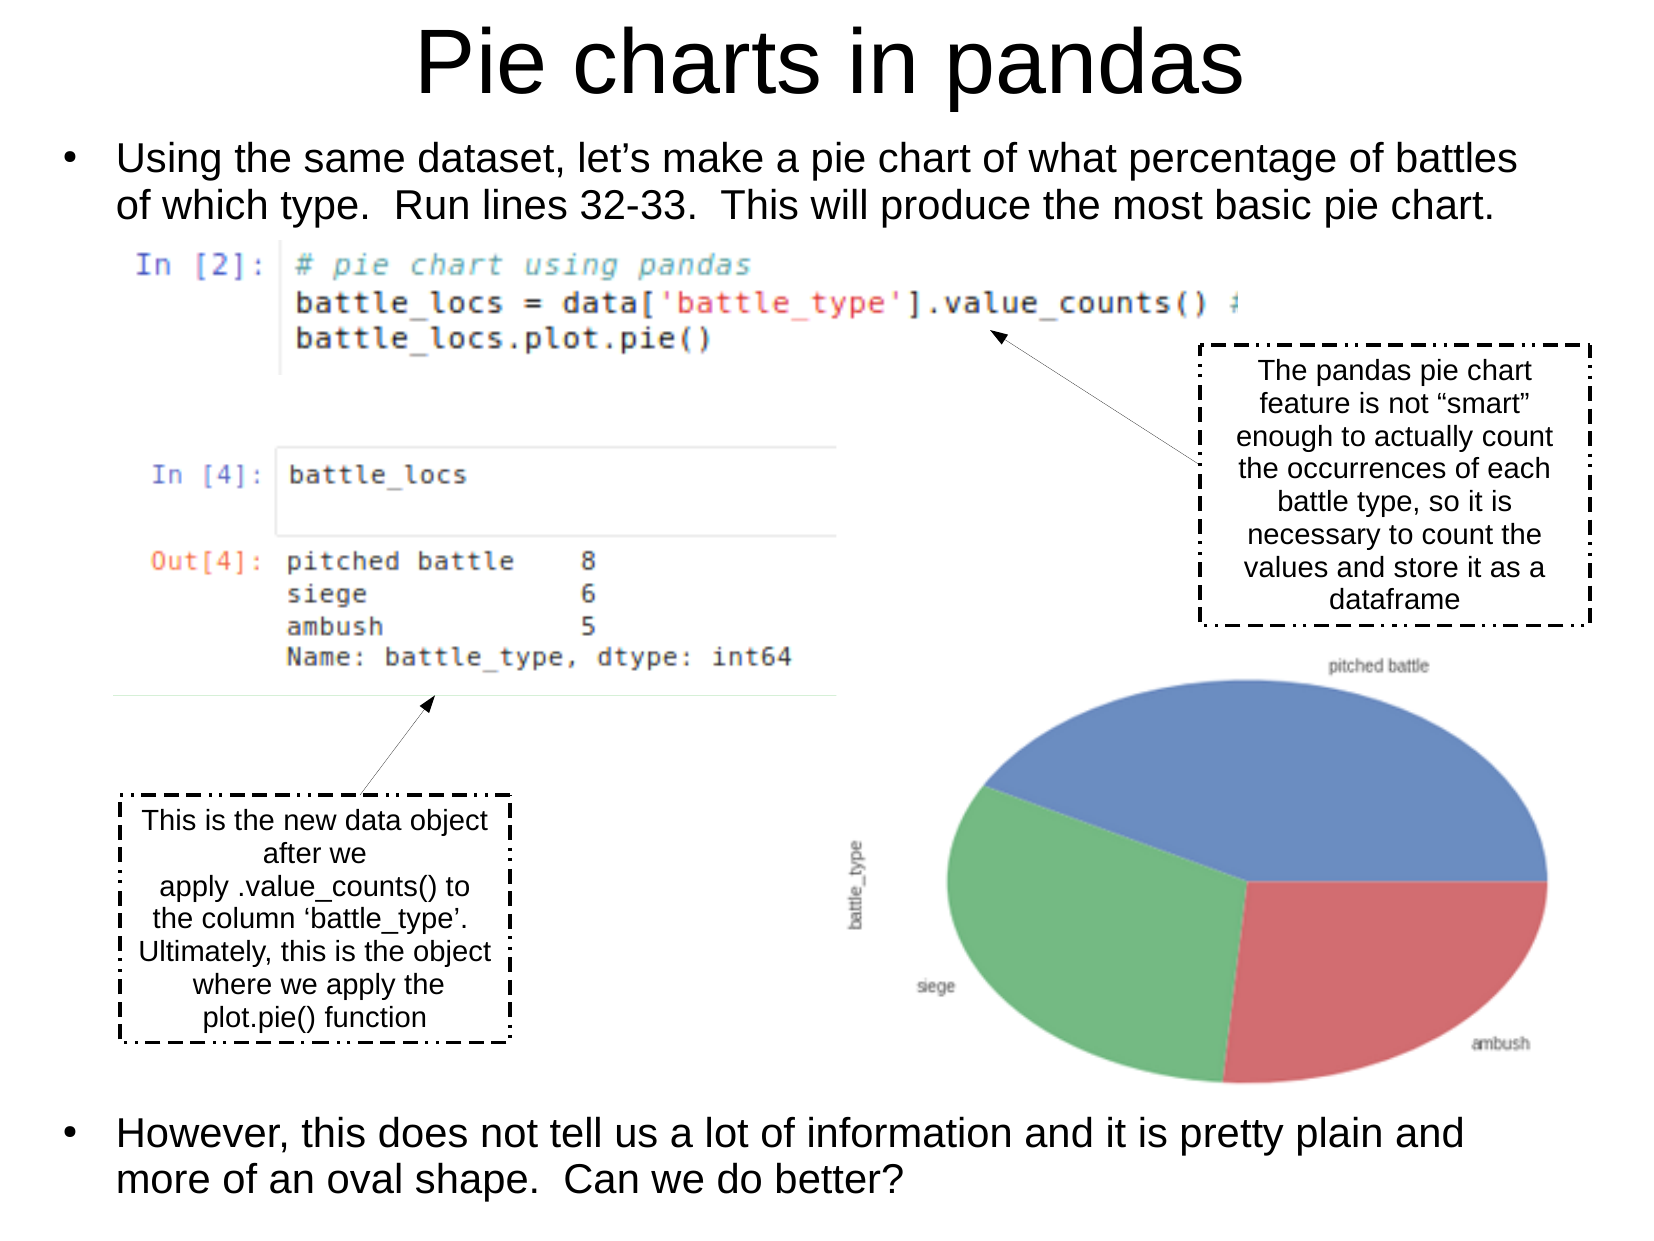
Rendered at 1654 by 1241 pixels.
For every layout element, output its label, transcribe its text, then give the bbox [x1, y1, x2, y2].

picture [113, 435, 1592, 1111]
text_box This is the new data object after we apply .value_counts() to the column ‘battle_type’. Ultimately, this is the object where we apply the plot.pie() function [120, 795, 511, 1043]
picture [90, 240, 1238, 375]
list However, this does not tell us a lot of information and it is pretty plain and more of an oval shape. Can we do better? [45, 1109, 1534, 1215]
text_box The pandas pie chart feature is not “smart” enough to actually count the occurrences of each battle type, so it is necessary to count the values and store it as a dataframe [1200, 345, 1591, 626]
list Using the same dataset, let’s make a pie chart of what percentage of battles of which type. Run lines 32-33. This will produce the most basic pie chart. [45, 135, 1534, 241]
title Pie charts in pandas [86, 0, 1576, 166]
